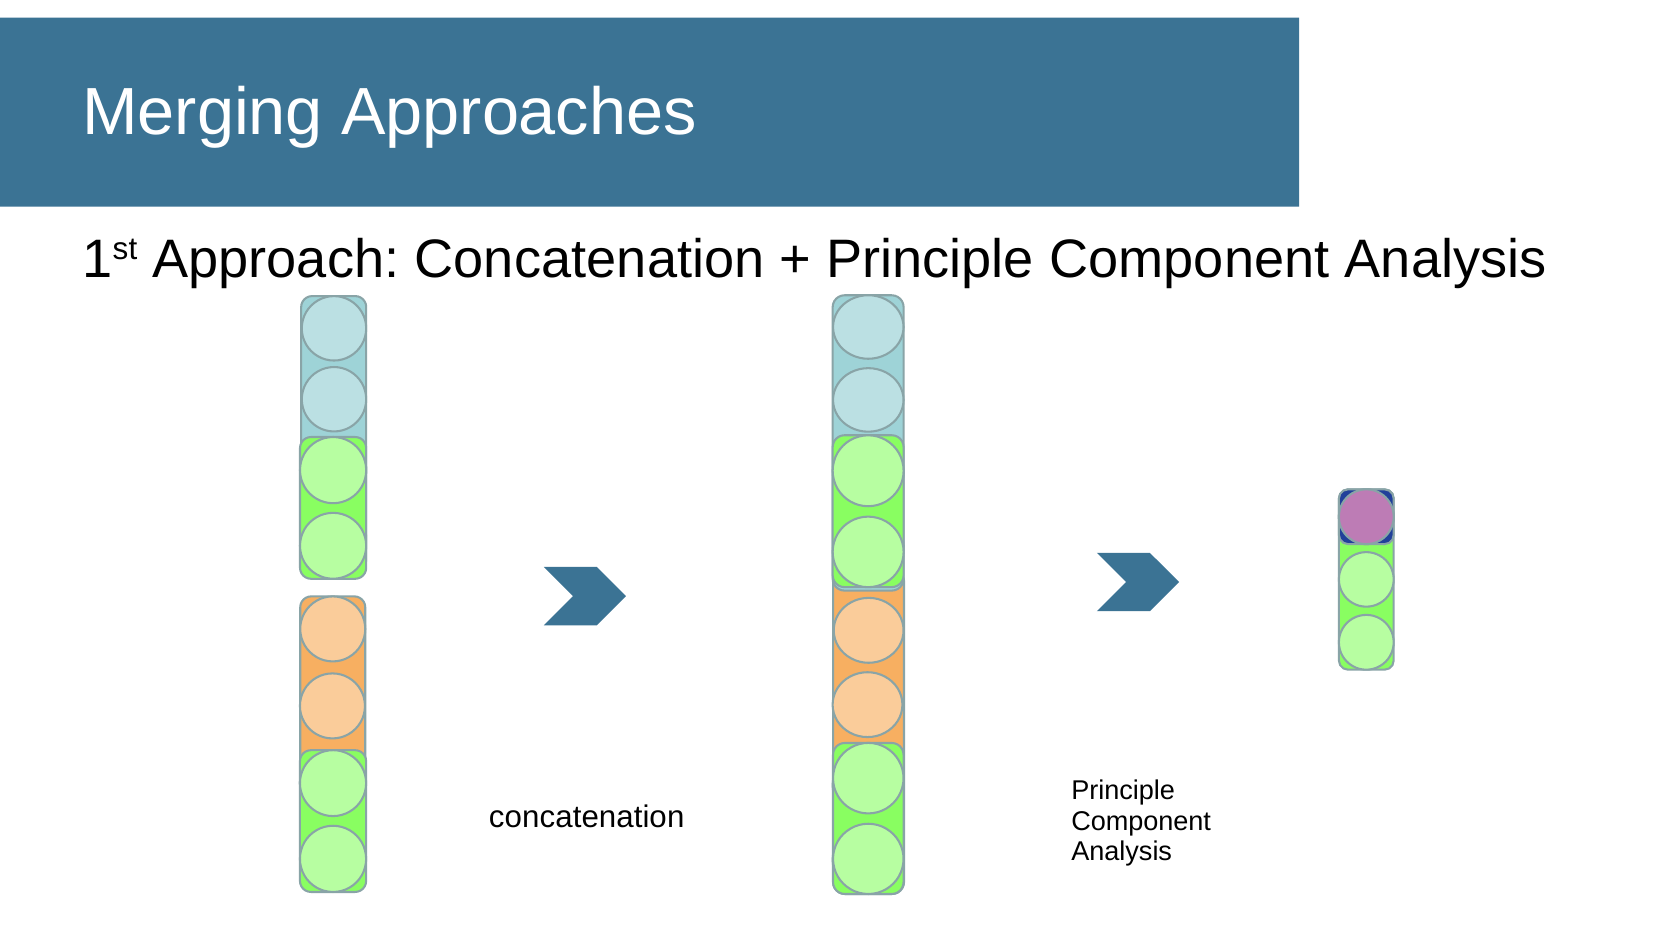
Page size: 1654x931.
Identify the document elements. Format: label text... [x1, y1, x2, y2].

text_box [299, 596, 367, 892]
text_box concatenation [474, 791, 703, 851]
text_box Principle Component Analysis [1056, 768, 1229, 874]
text_box [543, 566, 626, 626]
title Merging Approaches [82, 35, 1234, 189]
text_box [1096, 552, 1180, 612]
text_box [832, 295, 905, 894]
text_box [300, 296, 367, 579]
list 1st Approach: Concatenation + Principle Component Analysis [82, 224, 1571, 764]
text_box [1338, 489, 1394, 670]
